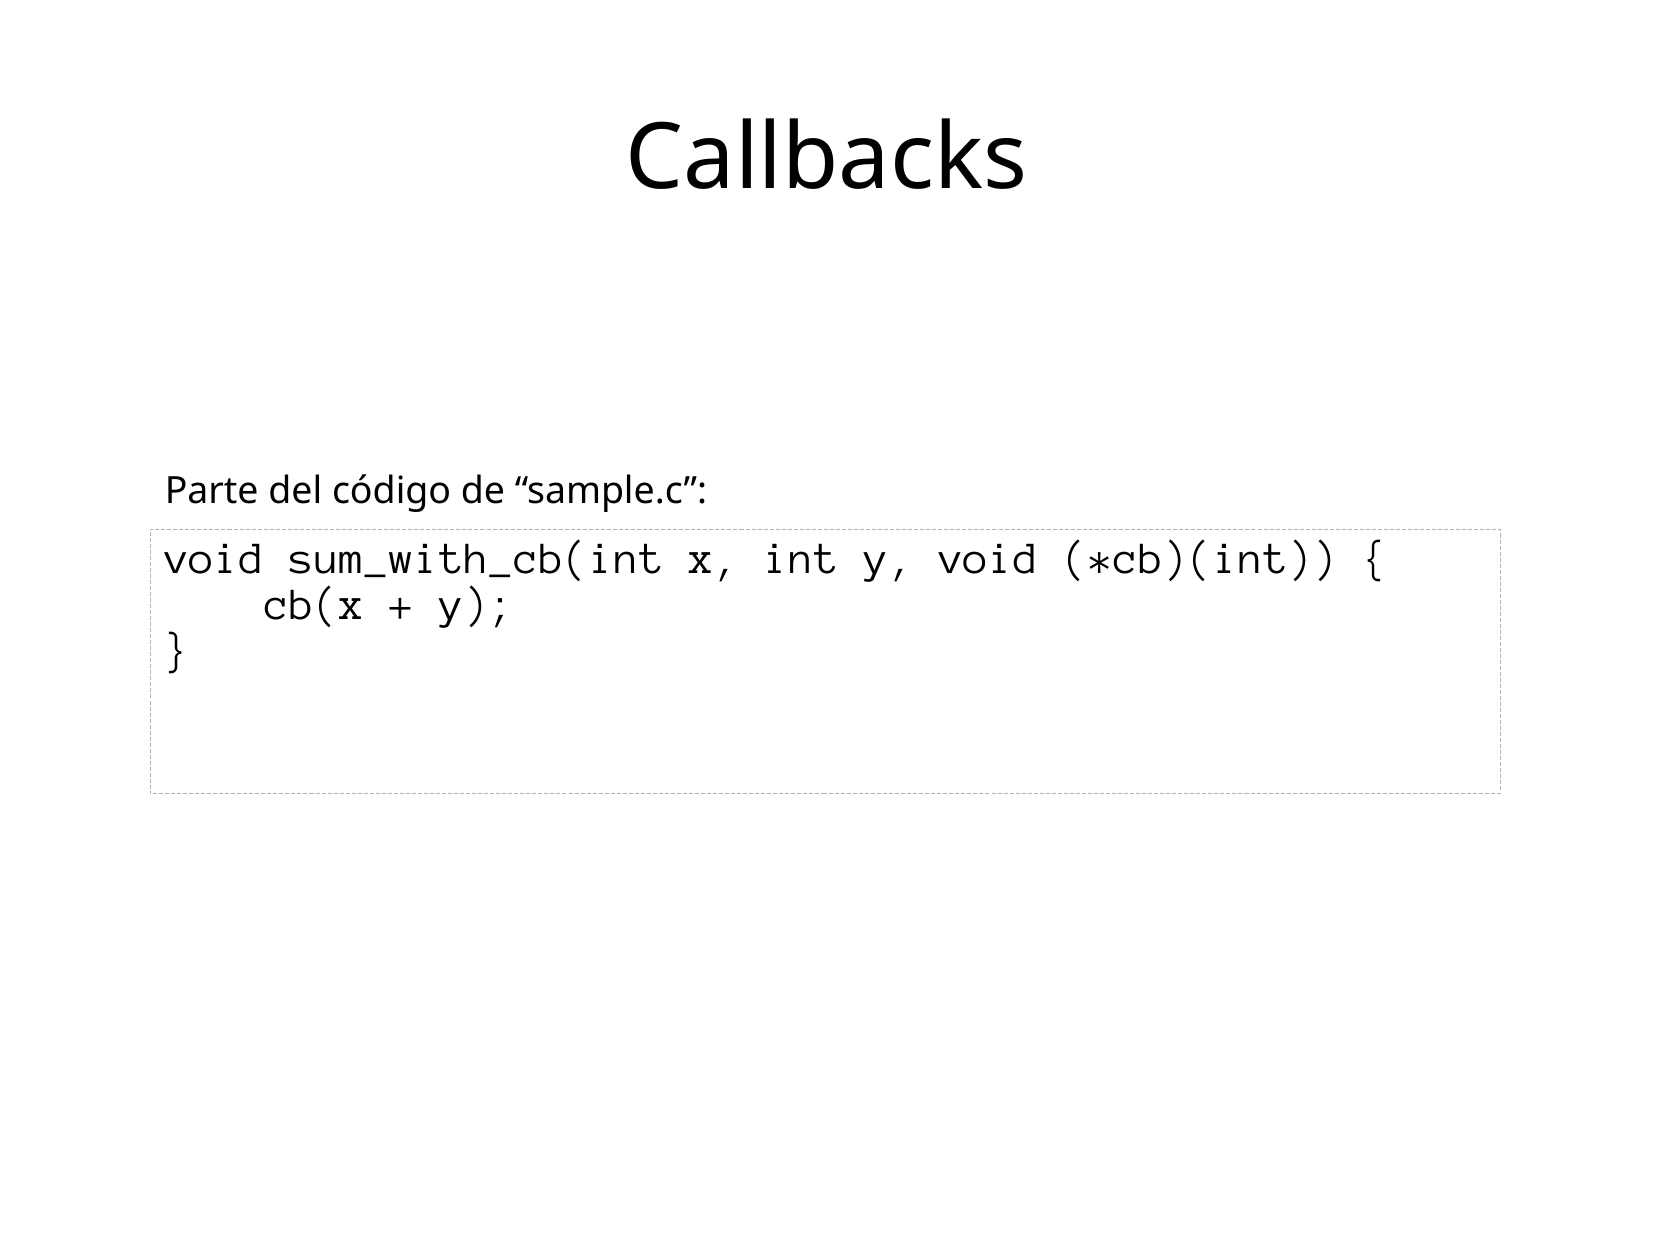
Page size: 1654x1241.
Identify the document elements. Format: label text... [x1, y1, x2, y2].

text_box void sum_with_cb(int x, int y, void (*cb)(int)) { cb(x + y); } [150, 529, 1501, 694]
title Callbacks [82, 49, 1571, 257]
text_box Parte del código de “sample.c”: [150, 456, 673, 516]
